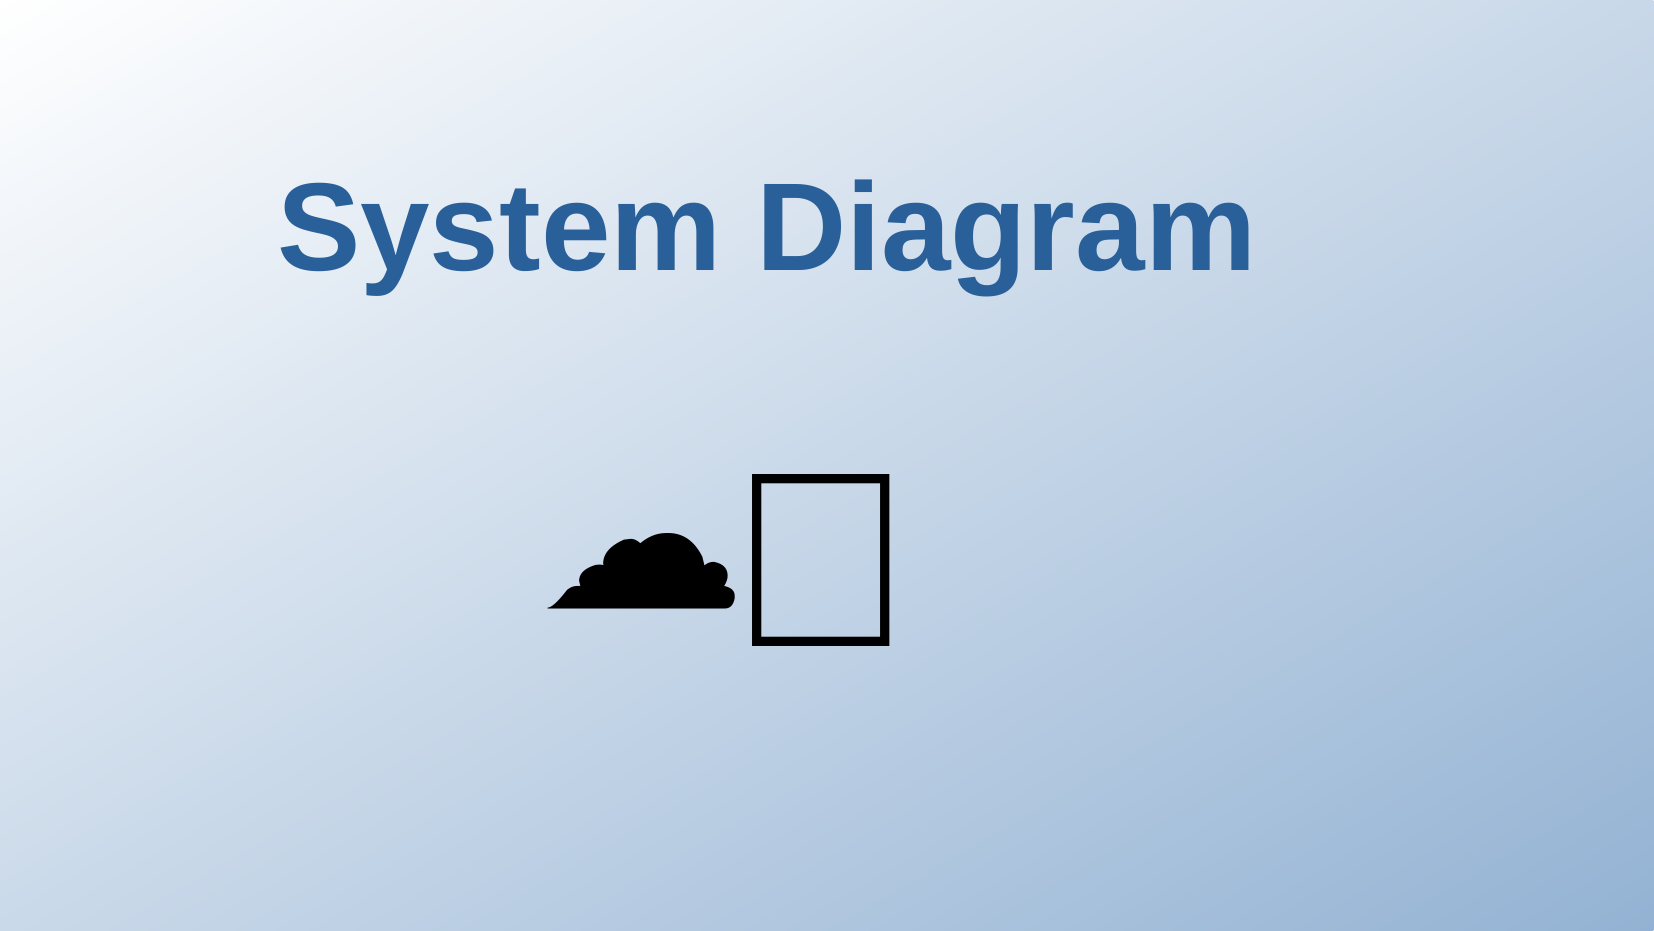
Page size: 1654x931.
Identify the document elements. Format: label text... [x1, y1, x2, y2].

text_box ☁️ [522, 412, 712, 676]
text_box System Diagram [262, 150, 1313, 376]
text_box 🧩 [712, 412, 1126, 751]
